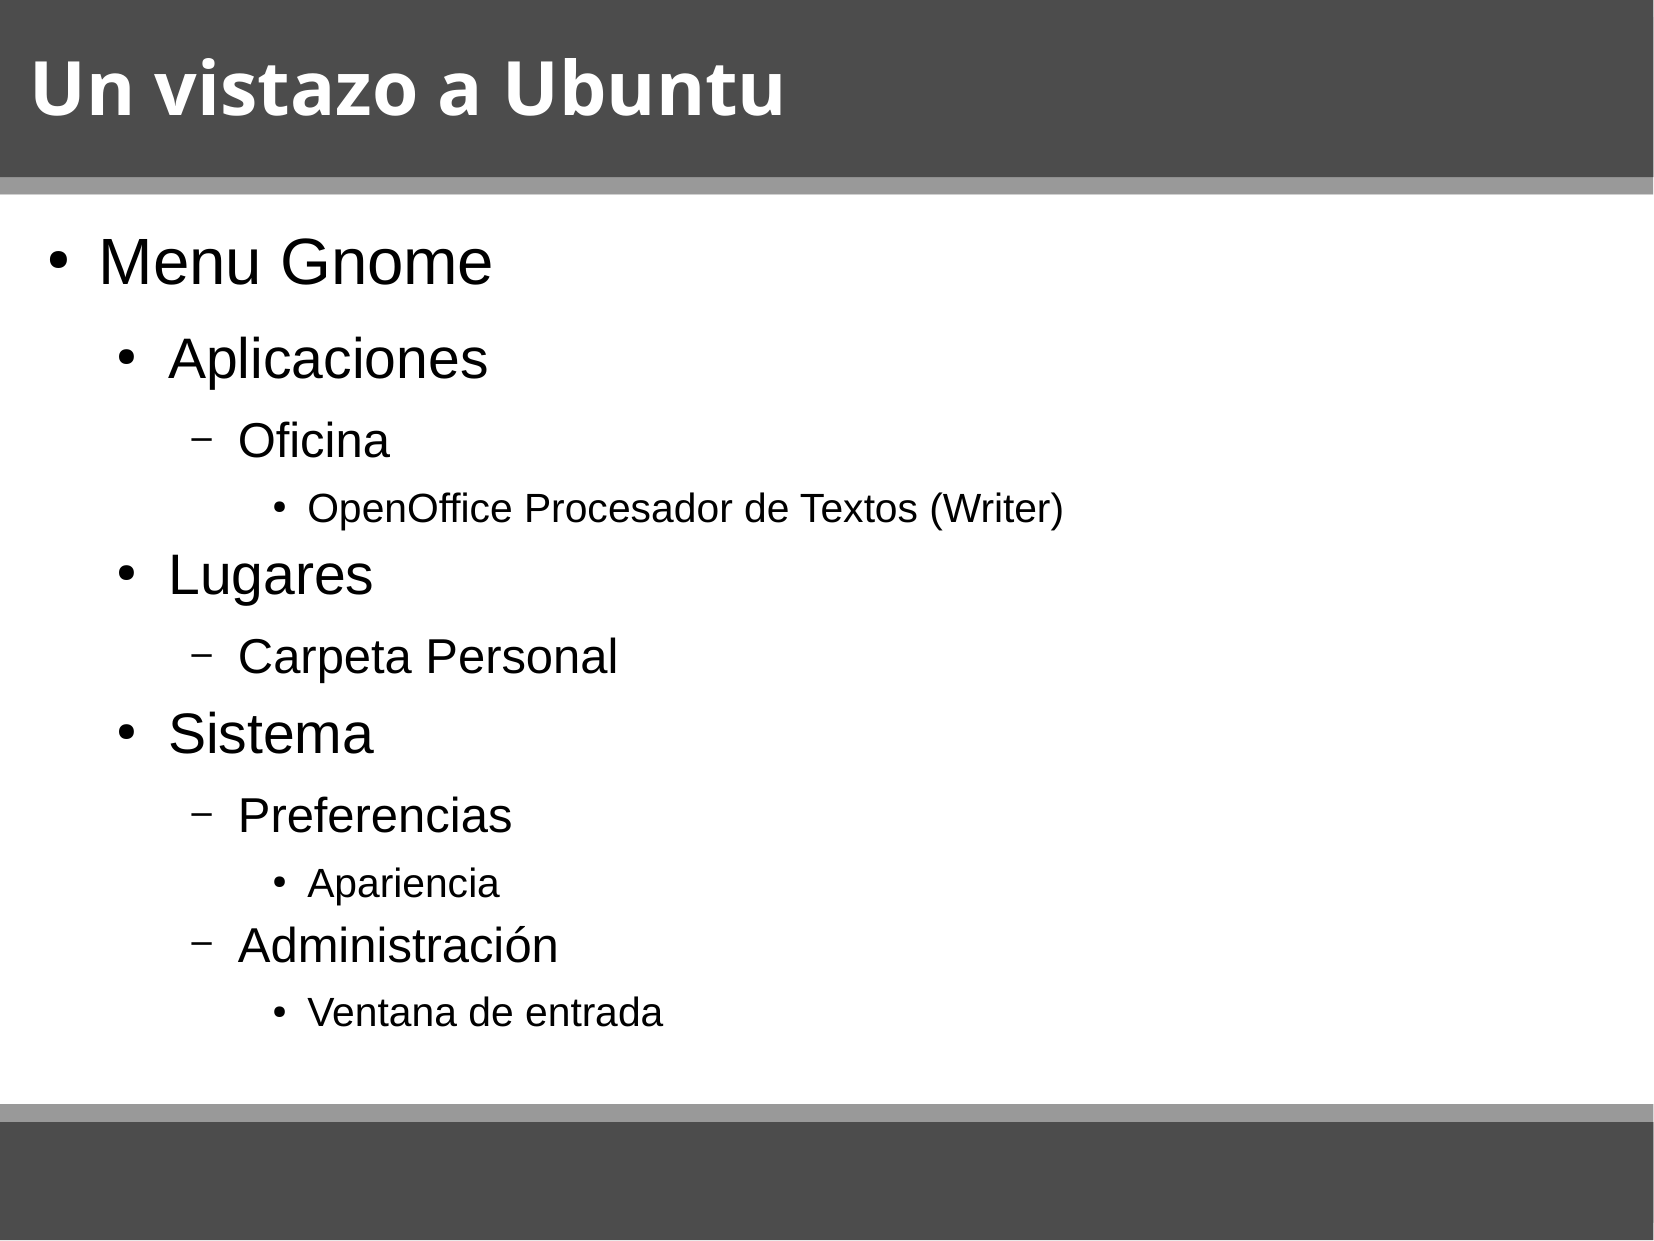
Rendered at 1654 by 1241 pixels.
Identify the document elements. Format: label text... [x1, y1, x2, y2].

list Menu Gnome Aplicaciones Oficina OpenOffice Procesador de Textos (Writer) Lugares Carpeta Personal Sistema Preferencias Apariencia Administración Ventana de entrada [29, 225, 1625, 1044]
title Un vistazo a Ubuntu [29, 15, 1654, 158]
